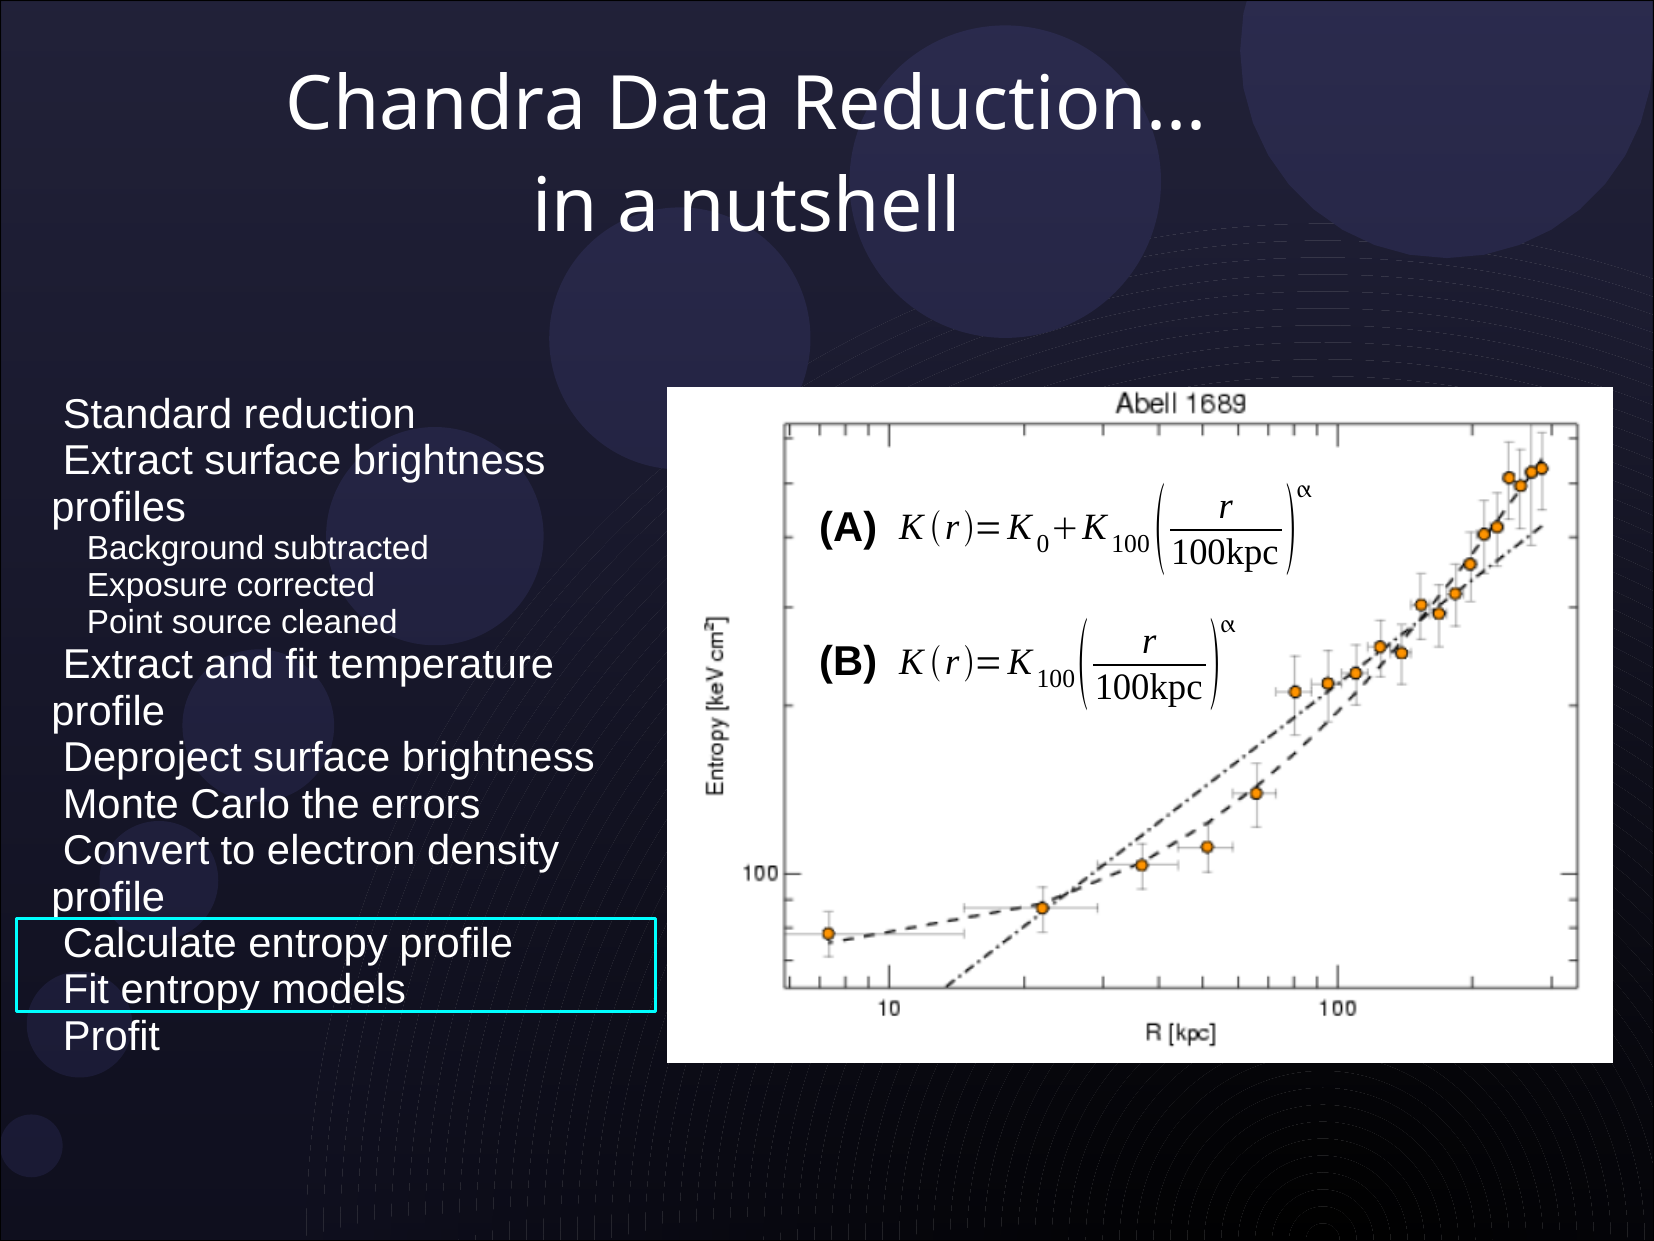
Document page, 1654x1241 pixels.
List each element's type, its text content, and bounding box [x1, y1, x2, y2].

picture [667, 387, 1613, 1063]
chart [889, 609, 1242, 713]
text_box Standard reduction Extract surface brightness profiles Background subtracted Exposure corrected Point source cleaned Extract and fit temperature profile Deproject surface brightness Monte Carlo the errors Convert to electron density profile Calculate entropy profile Fit entropy models Profit [51, 390, 618, 917]
text_box (A) [819, 504, 878, 551]
text_box Chandra Data Reduction... in a nutshell [284, 47, 1370, 263]
text_box Standard reduction Extract surface brightness profiles Background subtracted Exposure corrected Point source cleaned Extract and fit temperature profile Deproject surface brightness Monte Carlo the errors Convert to electron density profile Calculate entropy profile Fit entropy models Profit [51, 920, 618, 1010]
text_box (B) [819, 637, 878, 685]
chart [889, 474, 1318, 578]
text_box Standard reduction Extract surface brightness profiles Background subtracted Exposure corrected Point source cleaned Extract and fit temperature profile Deproject surface brightness Monte Carlo the errors Convert to electron density profile Calculate entropy profile Fit entropy models Profit [51, 1013, 618, 1060]
